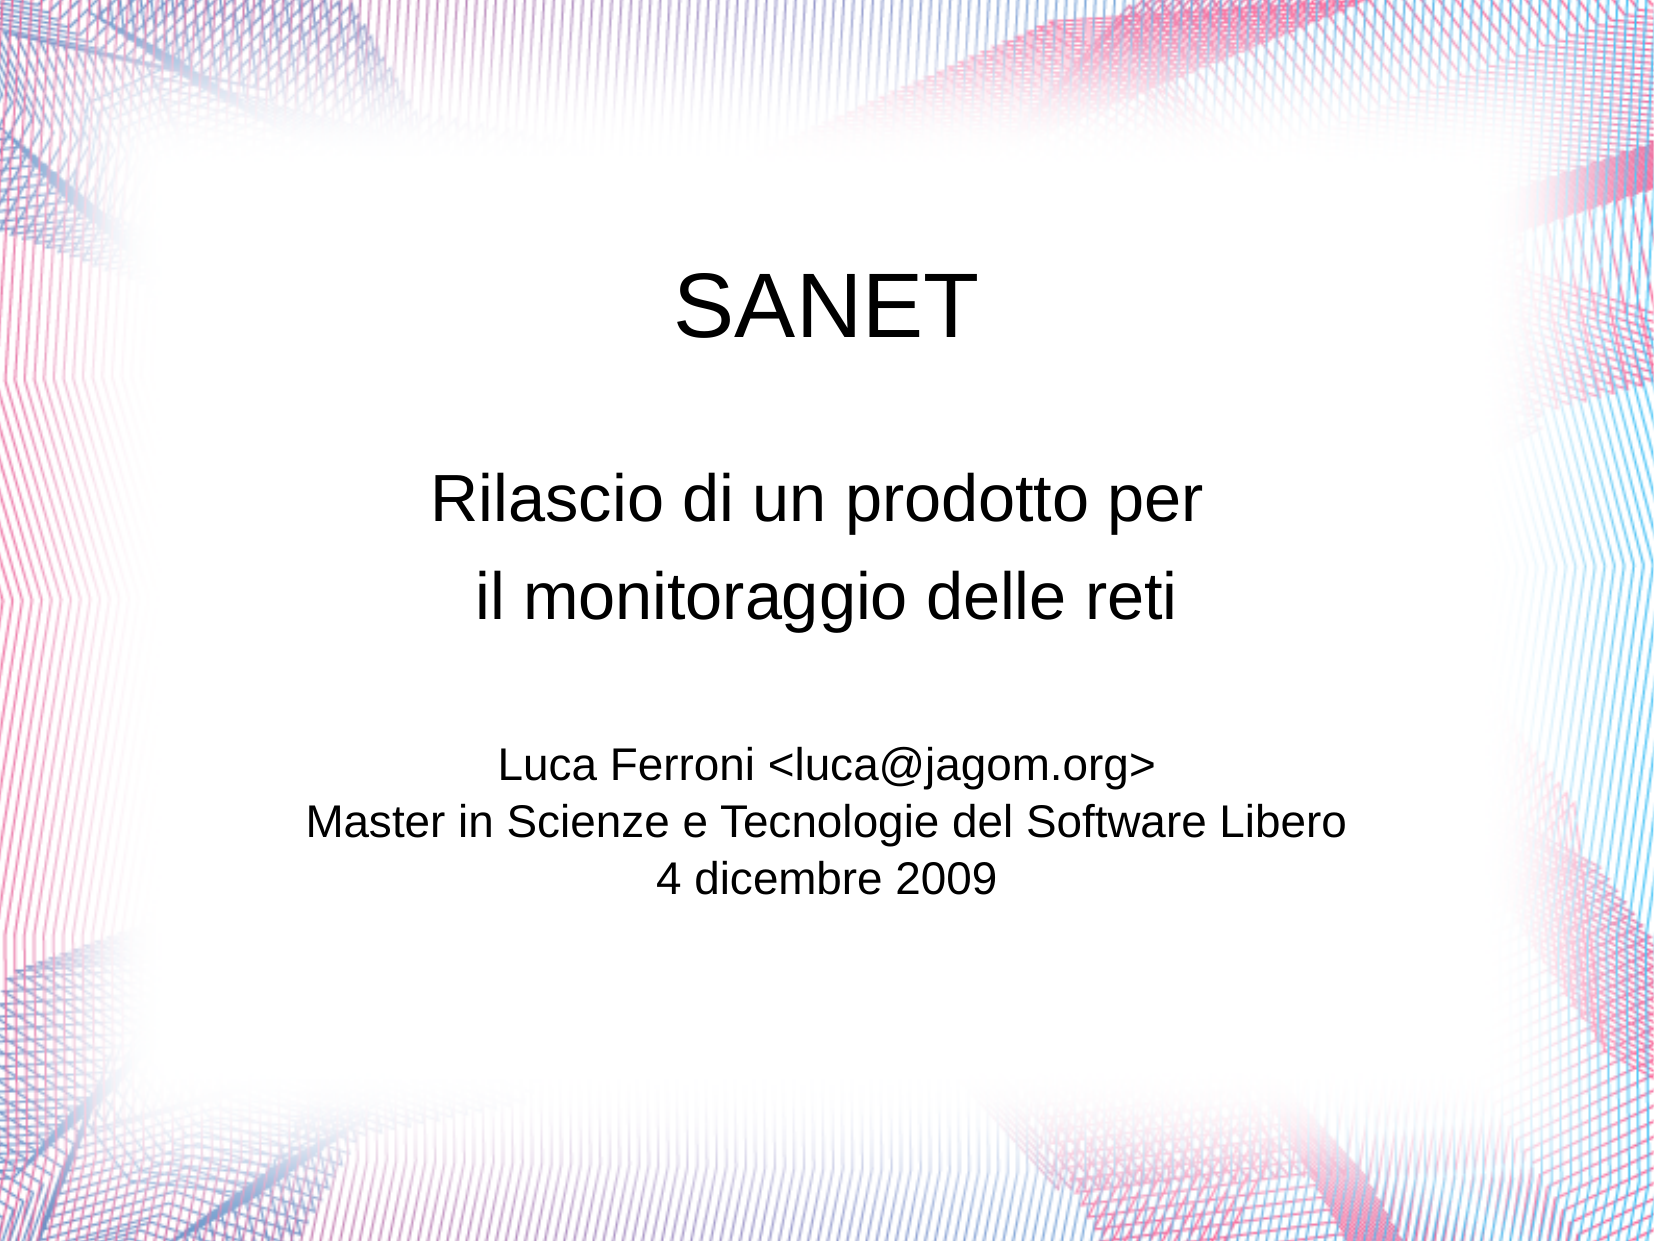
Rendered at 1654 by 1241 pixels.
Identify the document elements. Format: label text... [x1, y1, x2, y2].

subtitle SANET Rilascio di un prodotto per il monitoraggio delle reti Luca Ferroni <luca@jagom.org> Master in Scienze e Tecnologie del Software Libero 4 dicembre 2009 [82, 49, 1571, 1109]
picture [0, 0, 1654, 1241]
